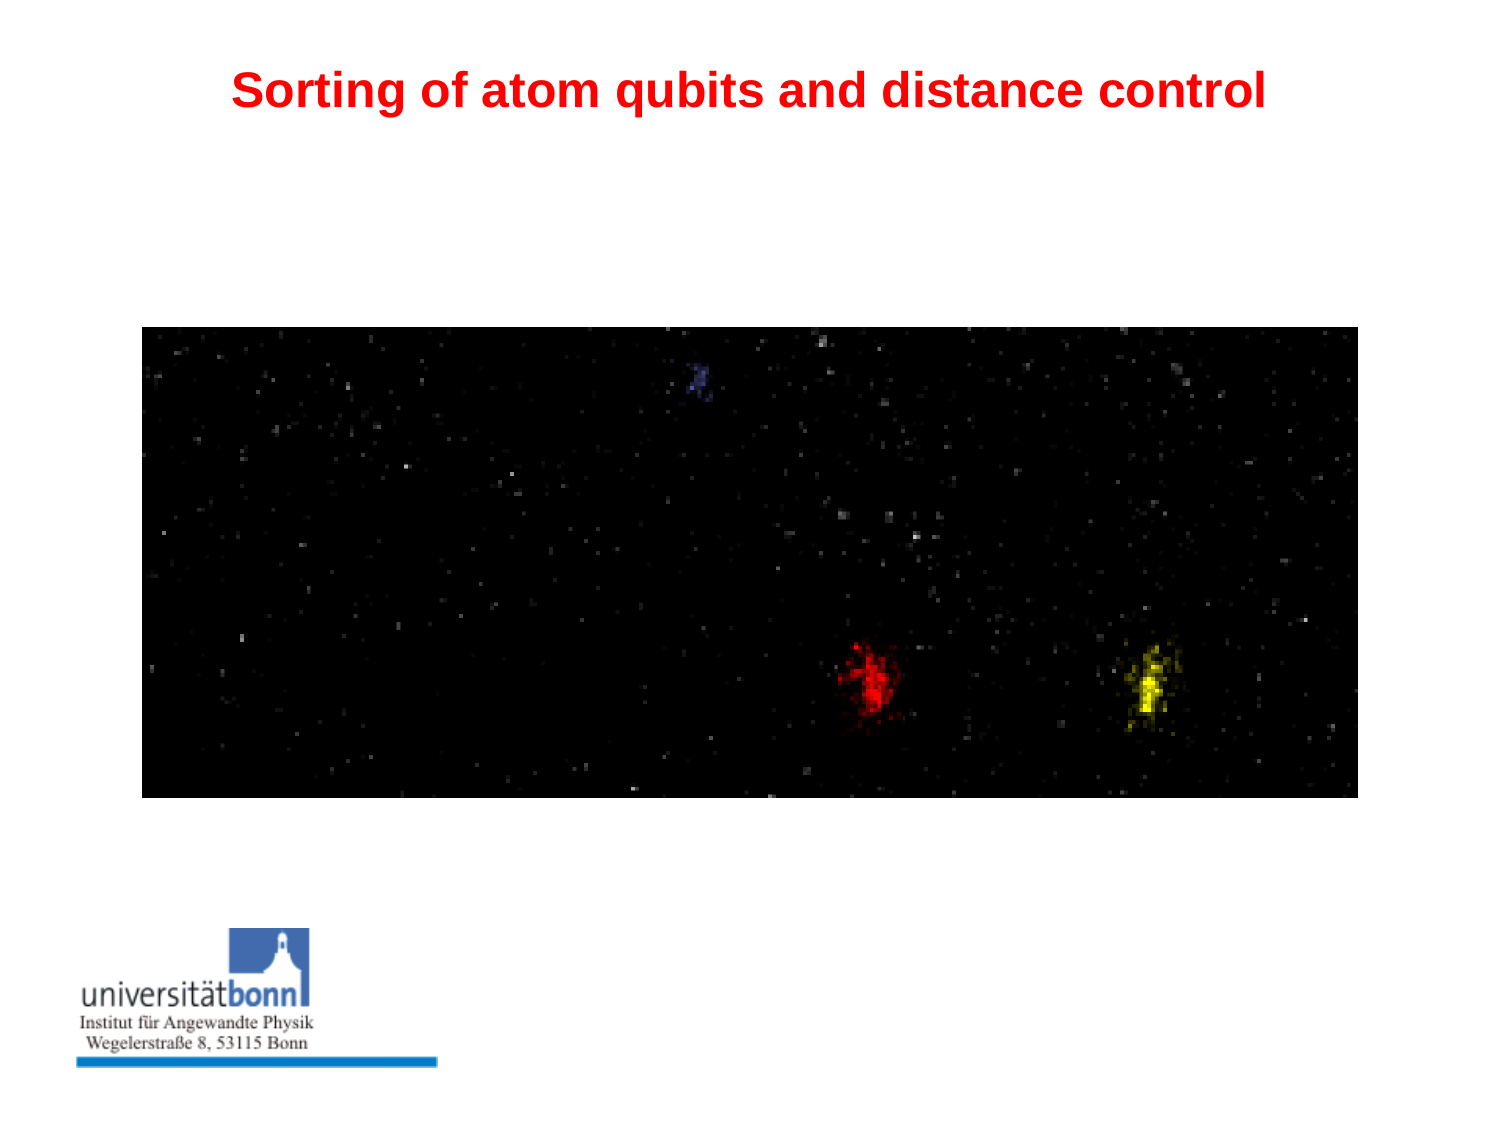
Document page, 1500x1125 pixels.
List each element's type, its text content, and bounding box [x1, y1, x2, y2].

picture [142, 327, 1358, 798]
picture [76, 928, 438, 1068]
text_box Sorting of atom qubits and distance control [87, 49, 1413, 126]
